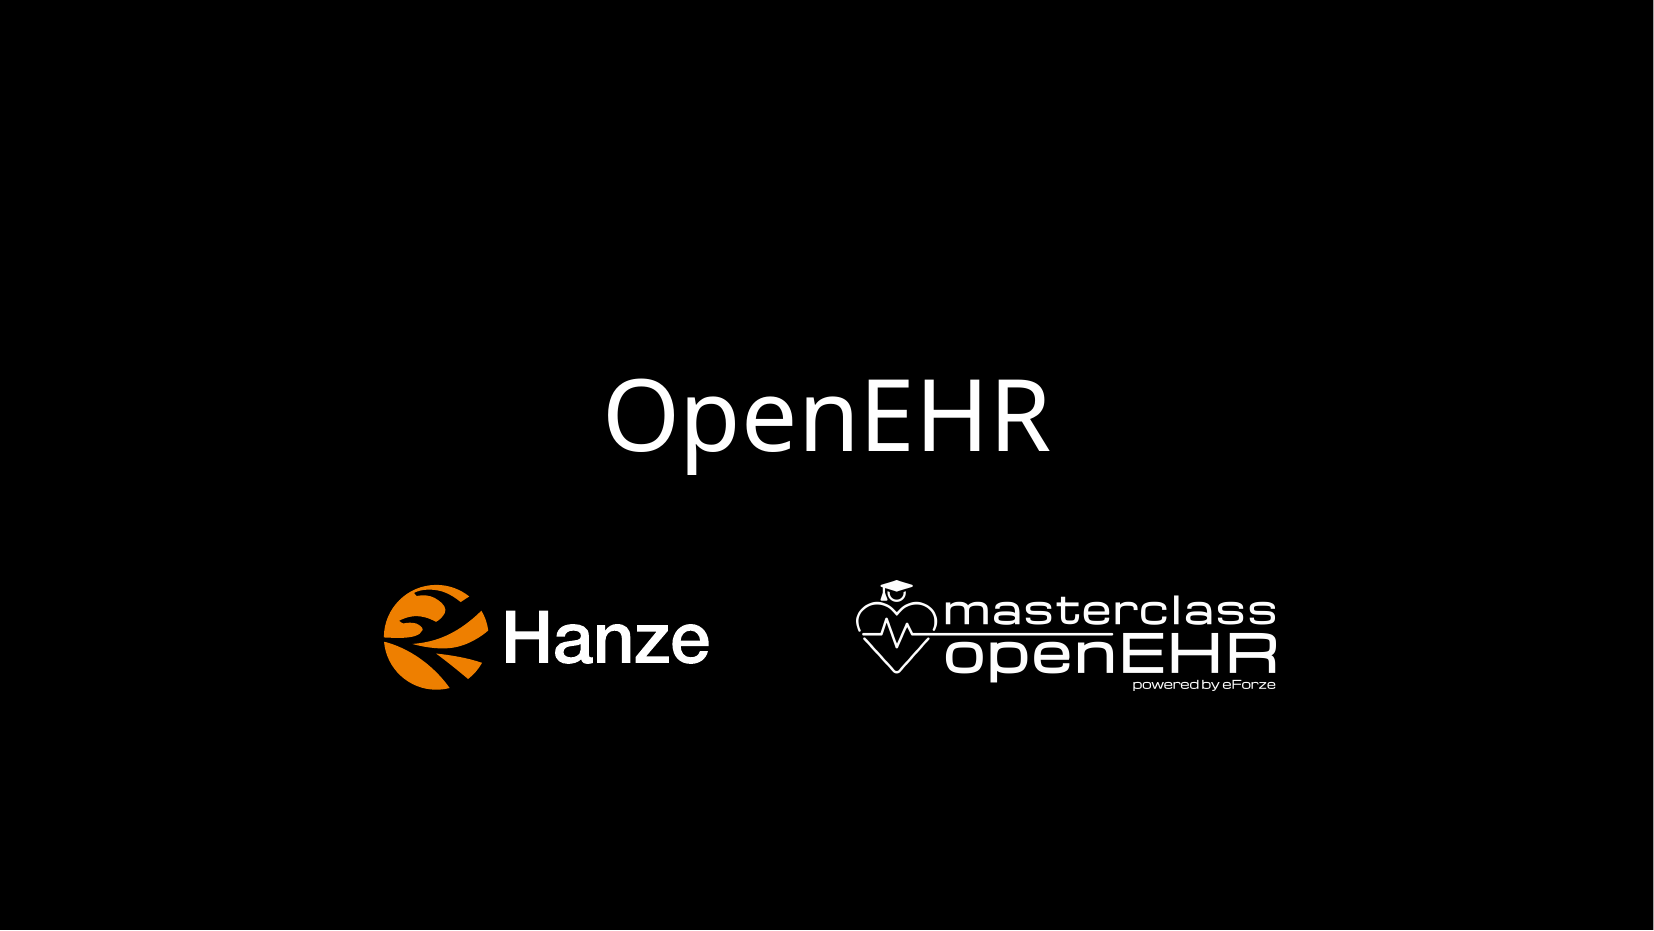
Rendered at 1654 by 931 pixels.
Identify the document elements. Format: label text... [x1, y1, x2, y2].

picture [383, 584, 709, 690]
picture [856, 580, 1276, 691]
text_box OpenEHR [295, 336, 1359, 508]
